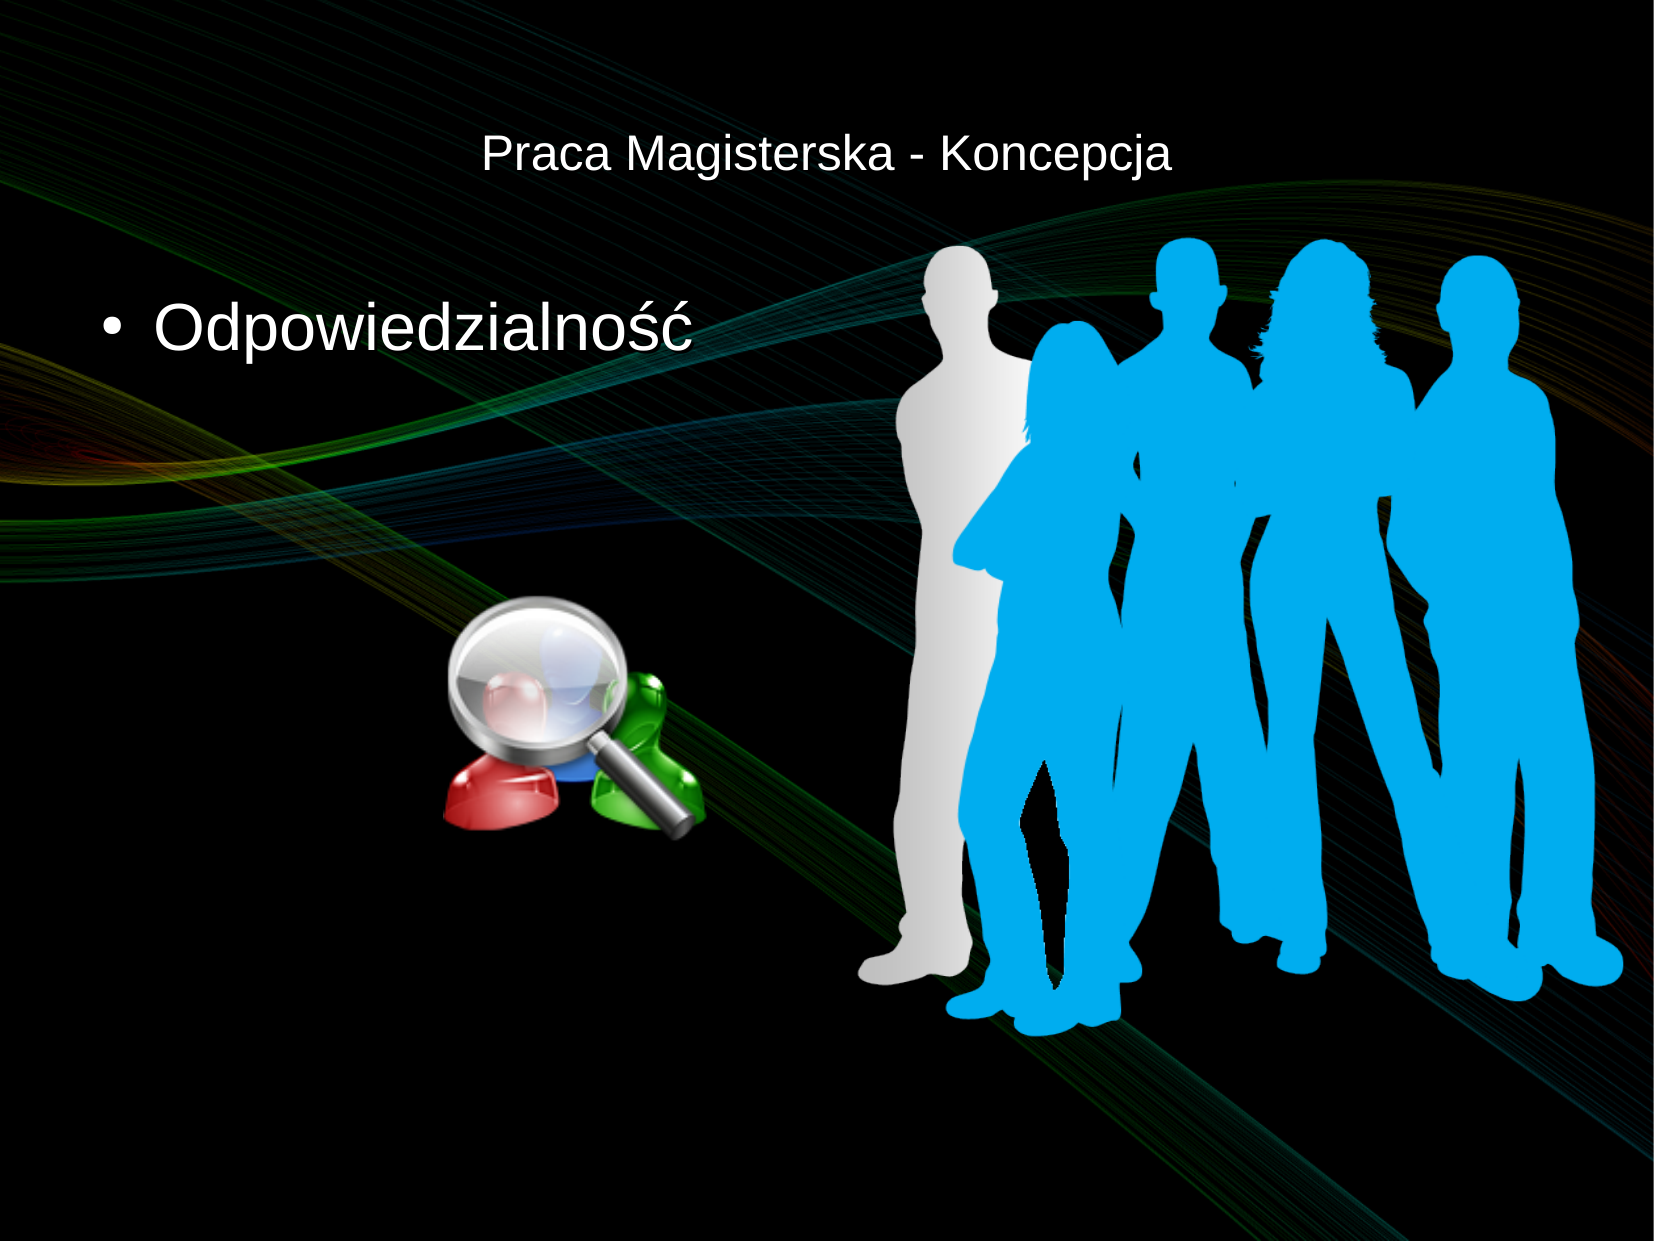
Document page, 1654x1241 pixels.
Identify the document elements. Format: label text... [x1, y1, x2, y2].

picture [0, 0, 1654, 1241]
list Odpowiedzialność [82, 290, 1571, 1109]
title Praca Magisterska - Koncepcja [82, 49, 1571, 257]
